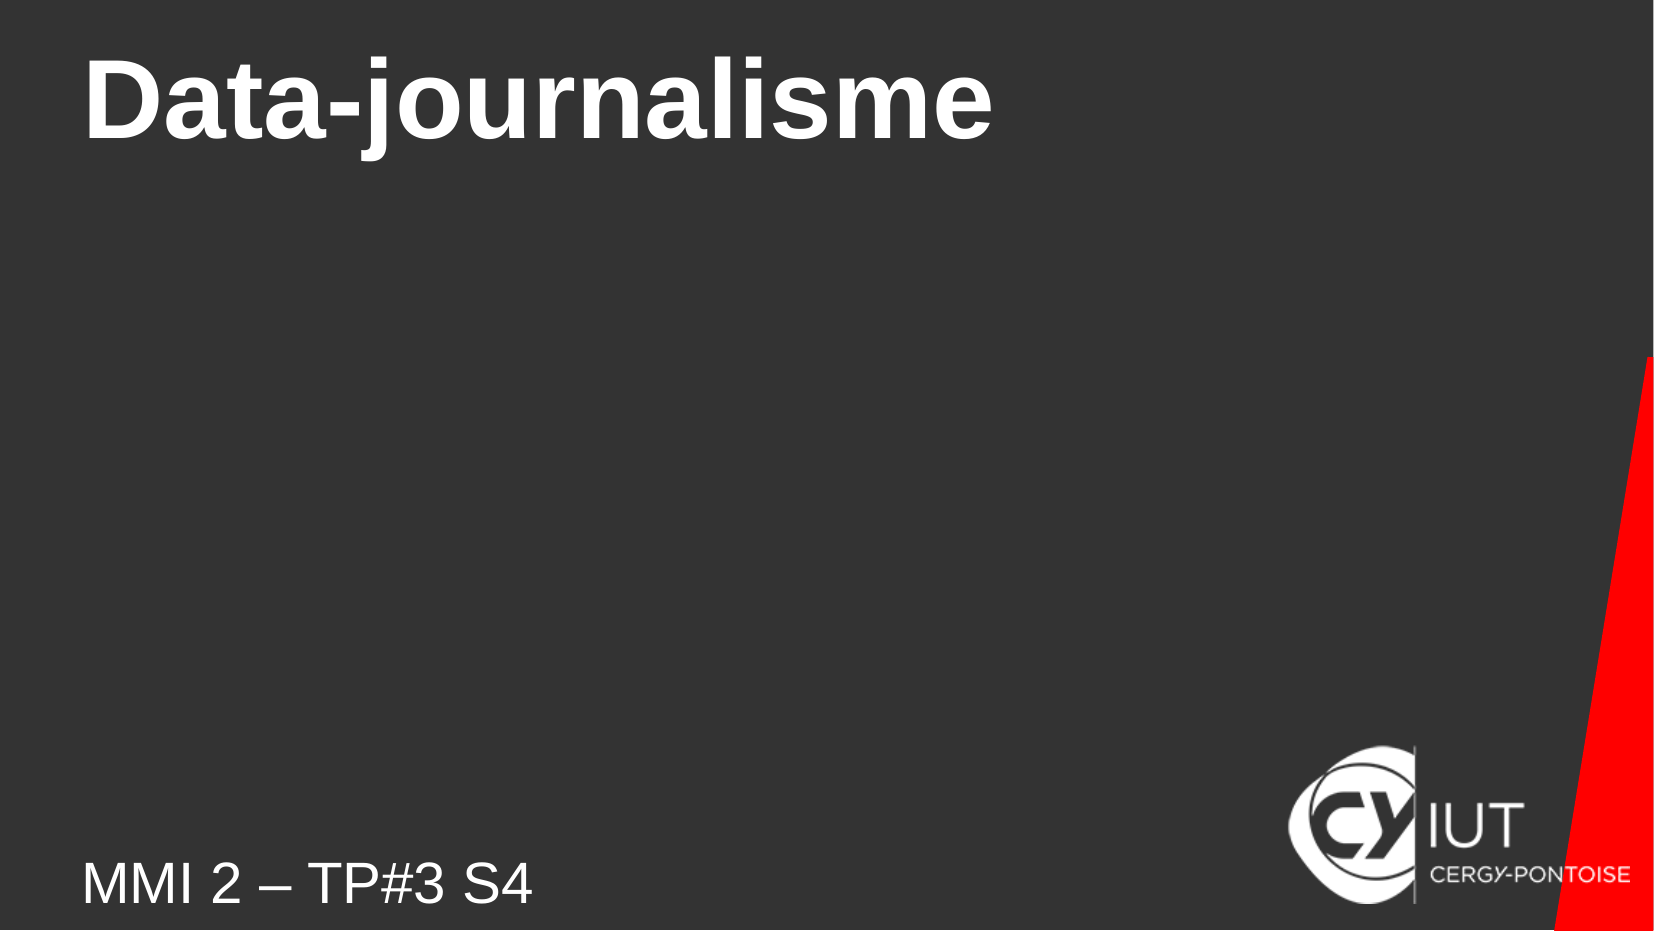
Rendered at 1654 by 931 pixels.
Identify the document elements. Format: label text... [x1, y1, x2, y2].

title MMI 2 – TP#3 S4 [81, 805, 1134, 931]
title Data-journalisme [82, 36, 1571, 226]
picture [1284, 744, 1630, 904]
text_box [1554, 356, 1654, 931]
